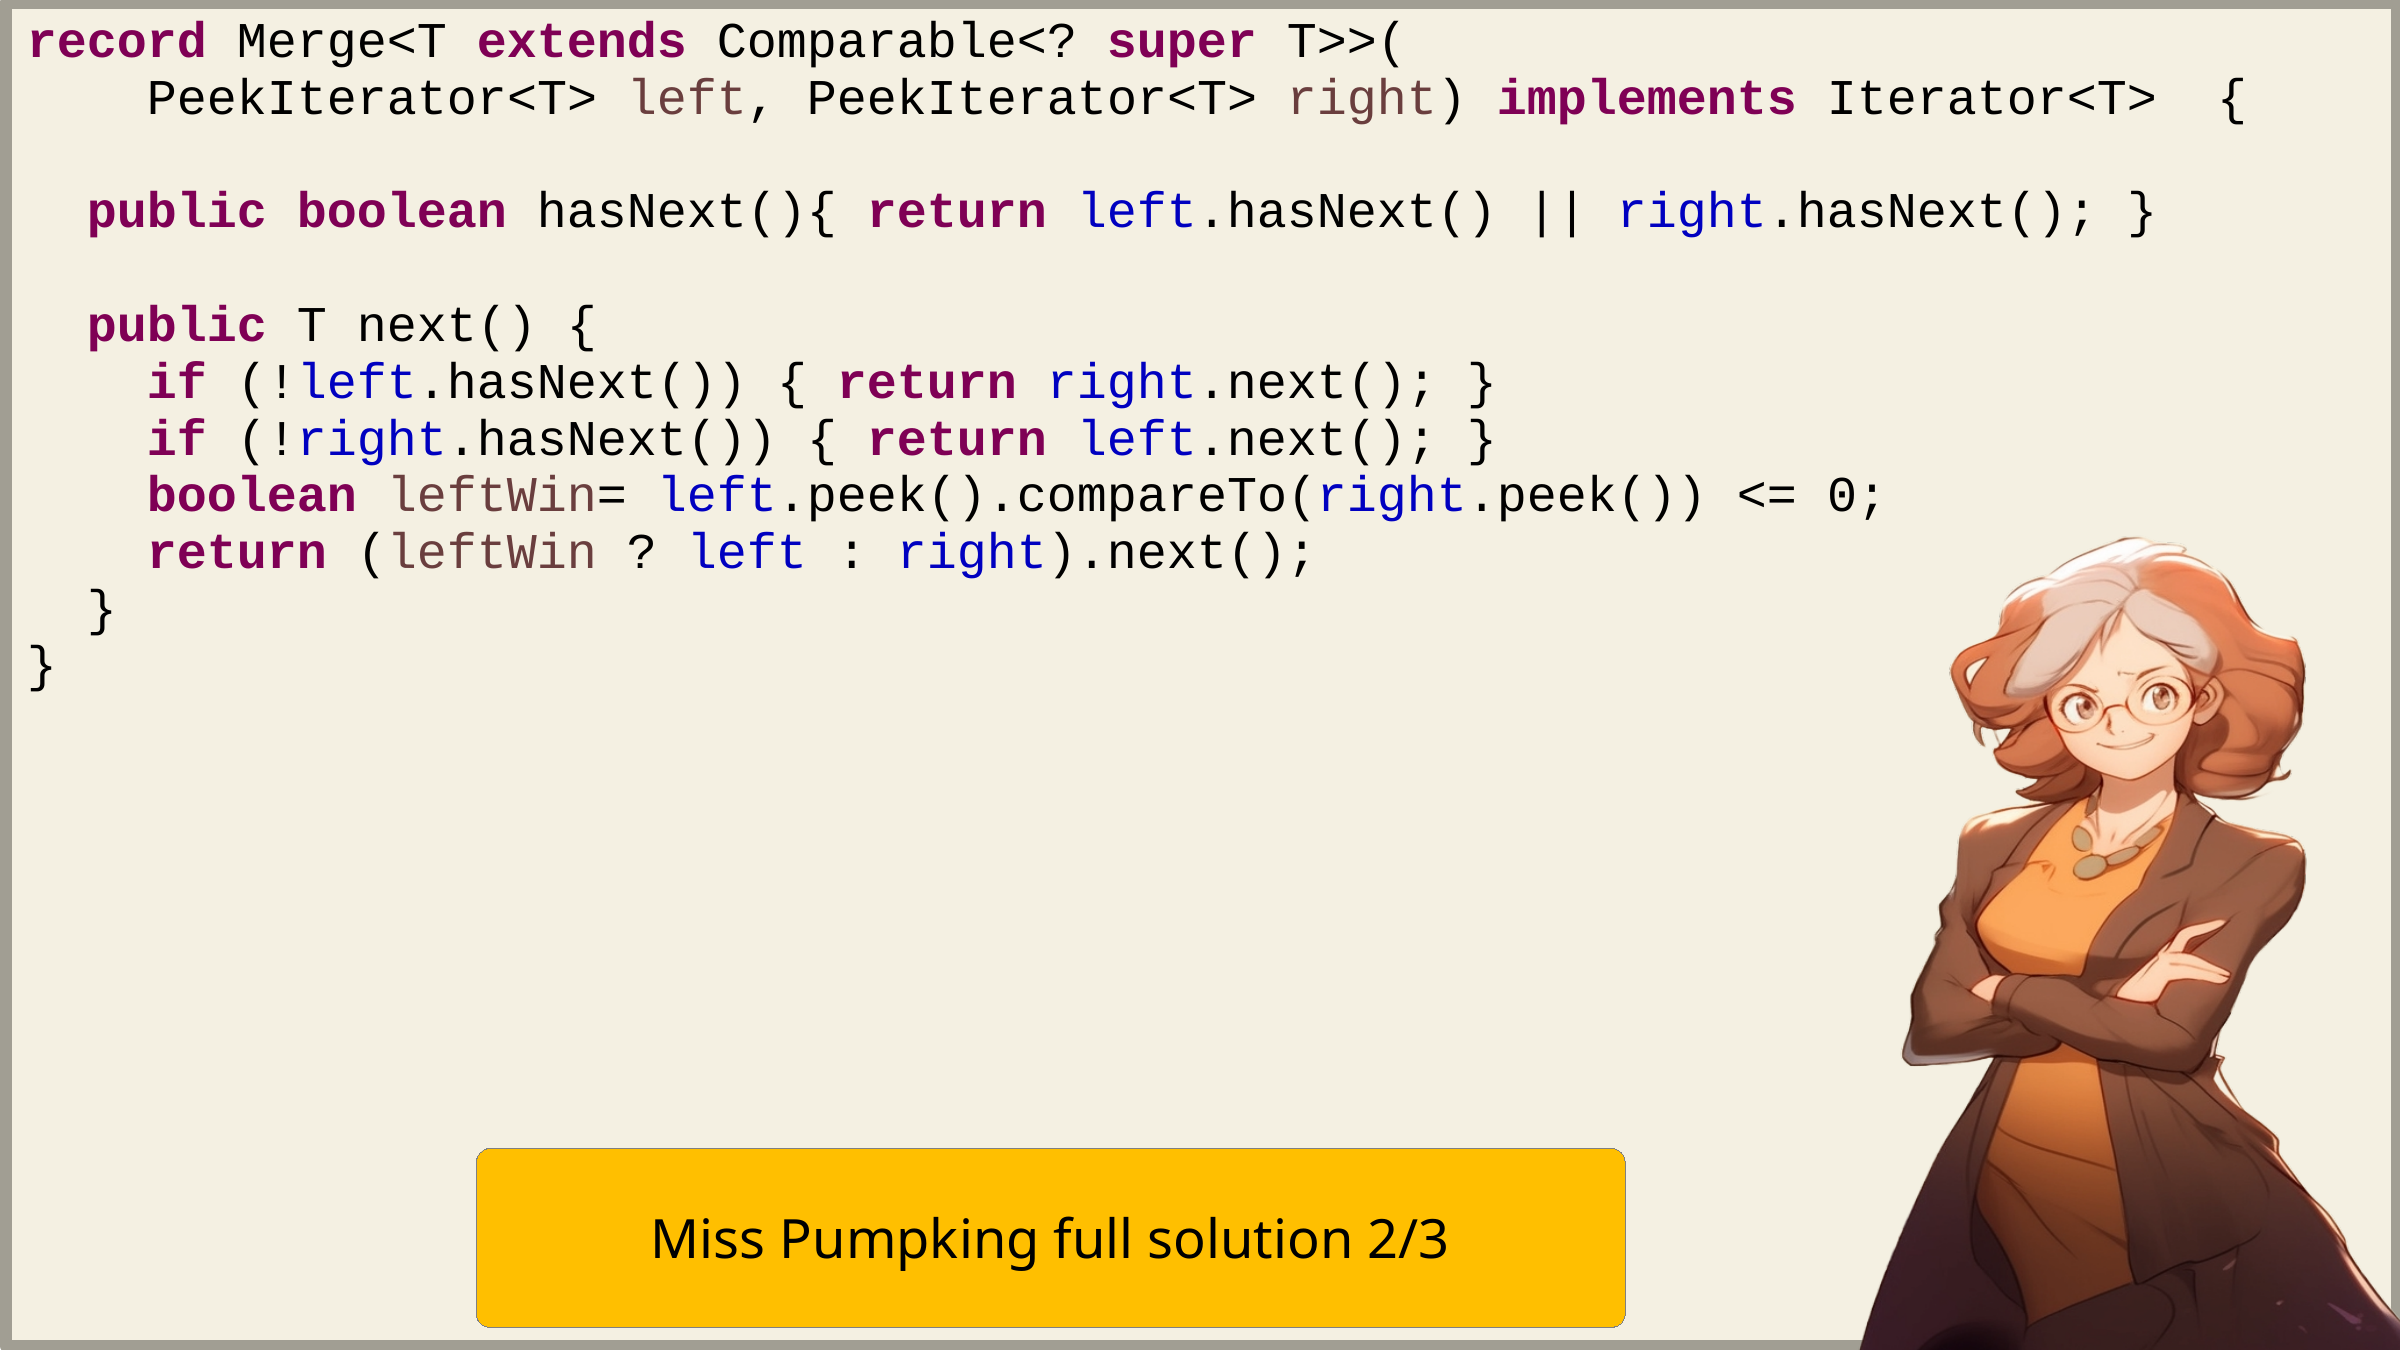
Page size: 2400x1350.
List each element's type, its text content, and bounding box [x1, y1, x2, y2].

text_box Miss Pumpking full solution 2/3 [476, 1148, 1517, 1328]
text_box record Merge<T extends Comparable<? super T>>( PeekIterator<T> left, PeekIterator<T> right) implements Iterator<T> { public boolean hasNext(){ return left.hasNext() || right.hasNext(); } public T next() { if (!left.hasNext()) { return right.next(); } if (!right.hasNext()) { return left.next(); } boolean leftWin= left.peek().compareTo(right.peek()) <= 0; return (leftWin ? left : right).next(); } } [5, 2, 2398, 1346]
picture [1517, 516, 2400, 1350]
